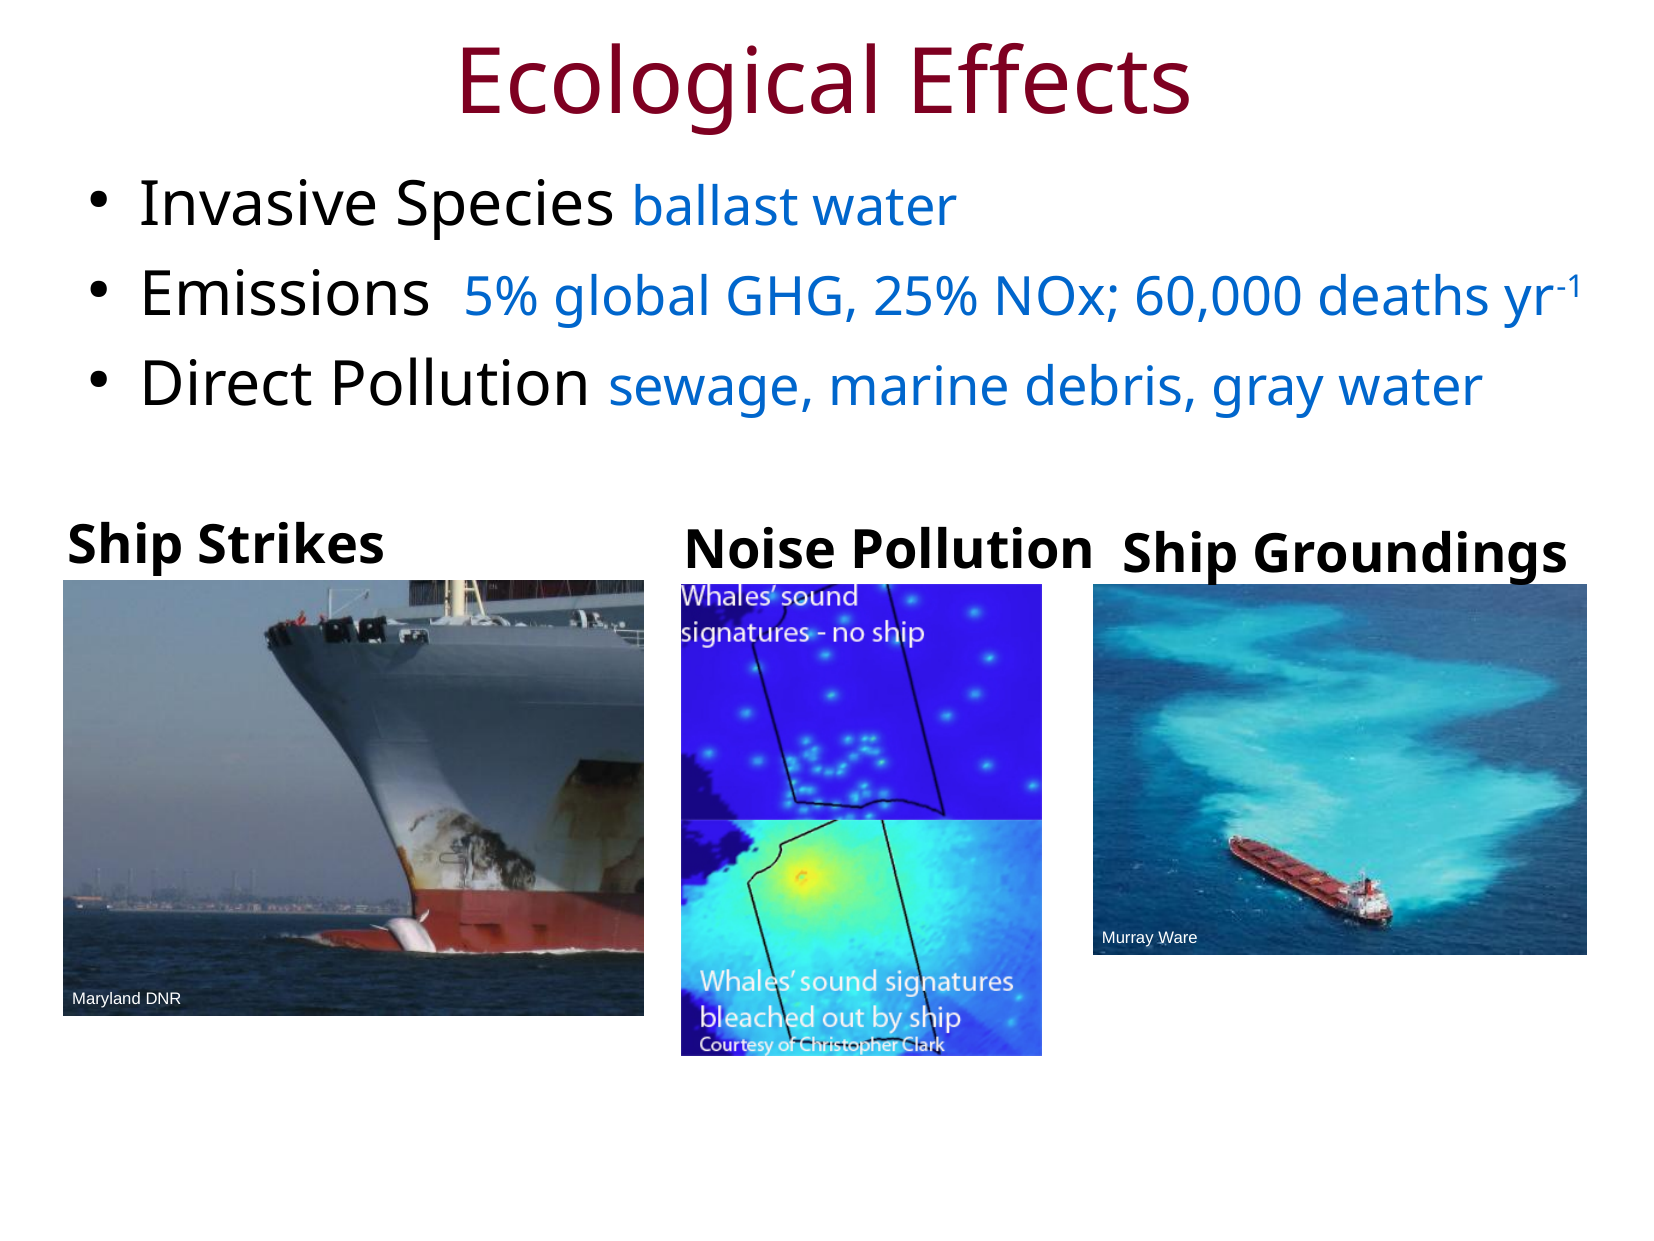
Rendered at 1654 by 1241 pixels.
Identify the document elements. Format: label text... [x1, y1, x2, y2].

picture [63, 621, 72, 981]
text_box Ship Strikes [17, 497, 502, 621]
picture [1093, 592, 1587, 955]
text_box Noise Pollution [633, 503, 1243, 627]
text_box Murray Ware [1087, 921, 1213, 955]
text_box Ecological Effects [30, 19, 1618, 139]
text_box Ship Groundings [1072, 506, 1591, 592]
text_box Invasive Species ballast water Emissions 5% global GHG, 25% NOx; 60,000 deaths yr-1 Direct Pollution sewage, marine debris, gray water [72, 60, 1618, 1100]
text_box Maryland DNR [57, 981, 197, 1016]
picture [681, 584, 1042, 1056]
